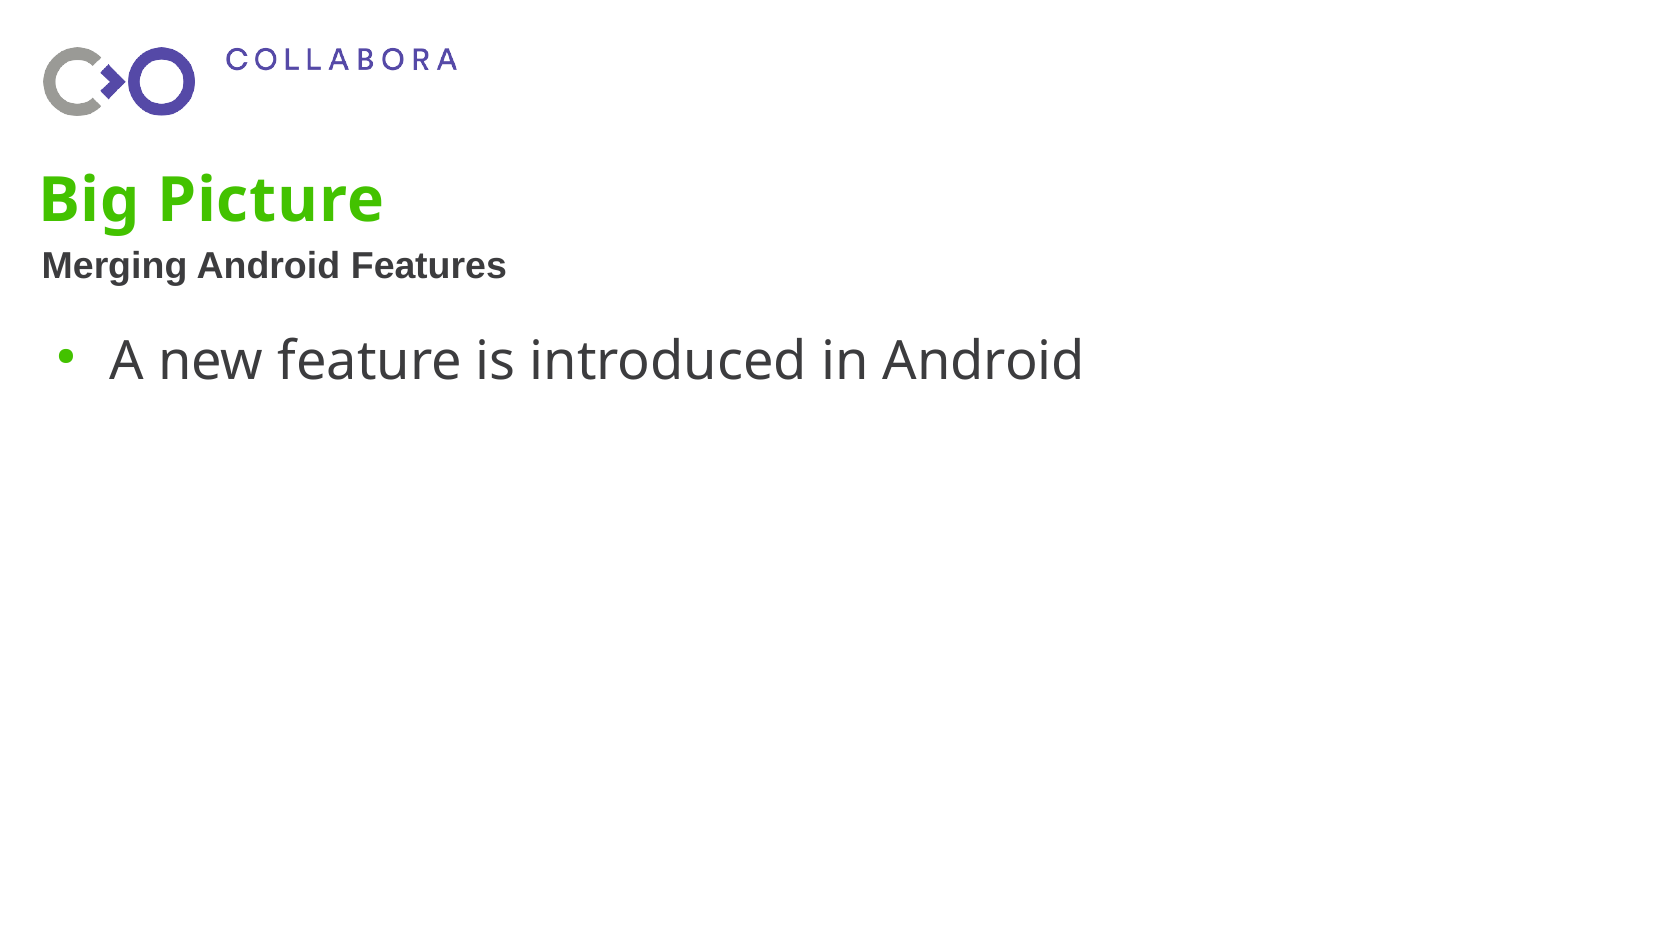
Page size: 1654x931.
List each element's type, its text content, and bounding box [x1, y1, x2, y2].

list A new feature is introduced in Android [38, 325, 1614, 581]
title Big Picture [38, 159, 1614, 216]
text_box Merging Android Features [41, 240, 1614, 290]
picture [43, 47, 457, 116]
